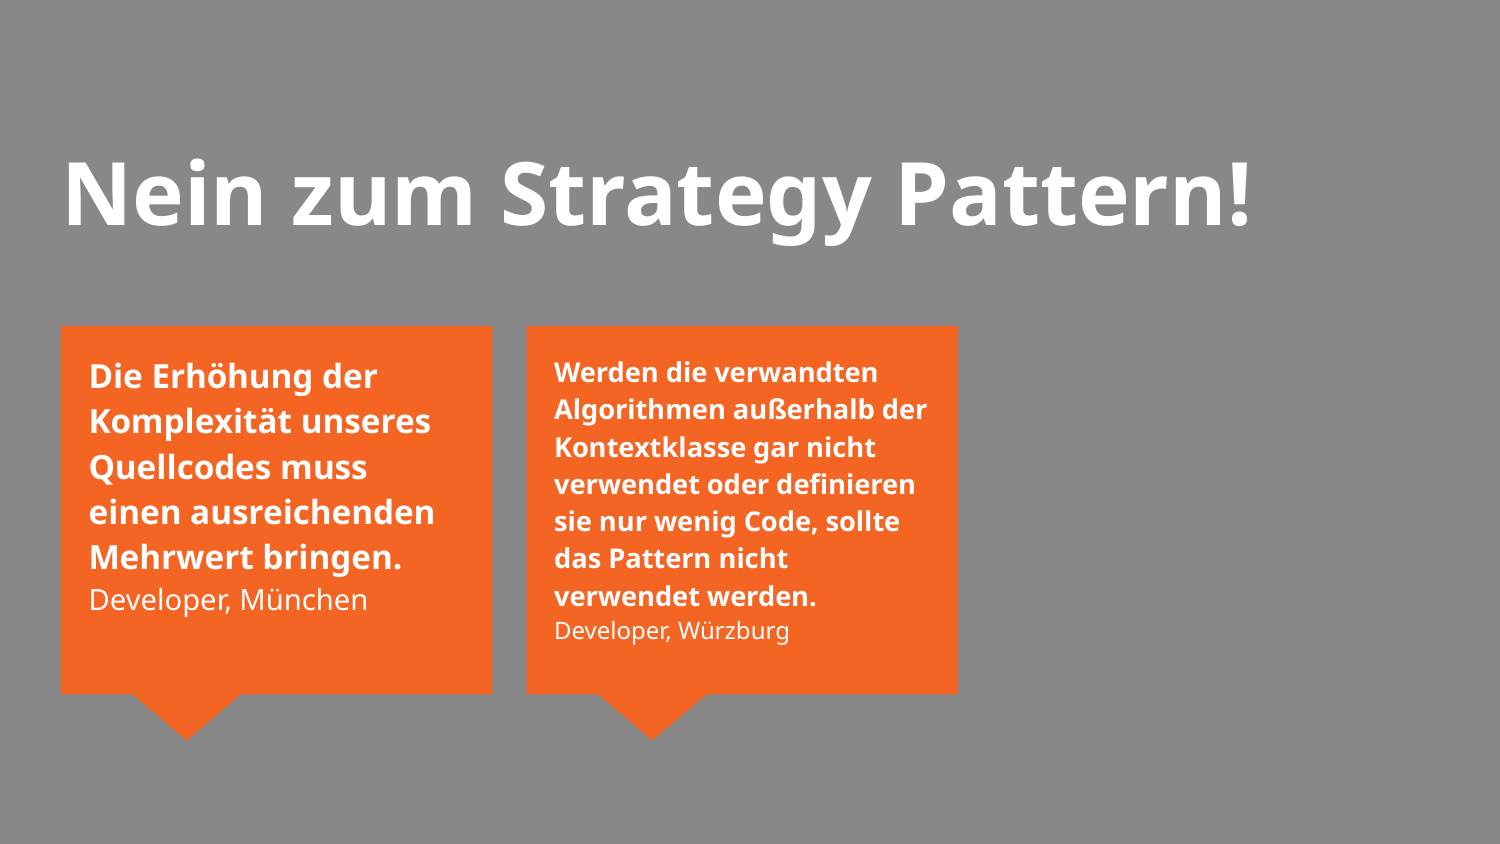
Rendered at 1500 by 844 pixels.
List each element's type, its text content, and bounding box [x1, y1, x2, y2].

text_box [60, 326, 493, 741]
title Werden die verwandten Algorithmen außerhalb der Kontextklasse gar nicht verwendet oder definieren sie nur wenig Code, sollte das Pattern nicht verwendet werden. Developer, Würzburg [539, 338, 947, 668]
text_box [526, 326, 958, 741]
title Die Erhöhung der Komplexität unseres Quellcodes muss einen ausreichenden Mehrwert bringen. Developer, München [73, 338, 481, 668]
title Nein zum Strategy Pattern! [46, 116, 1461, 285]
